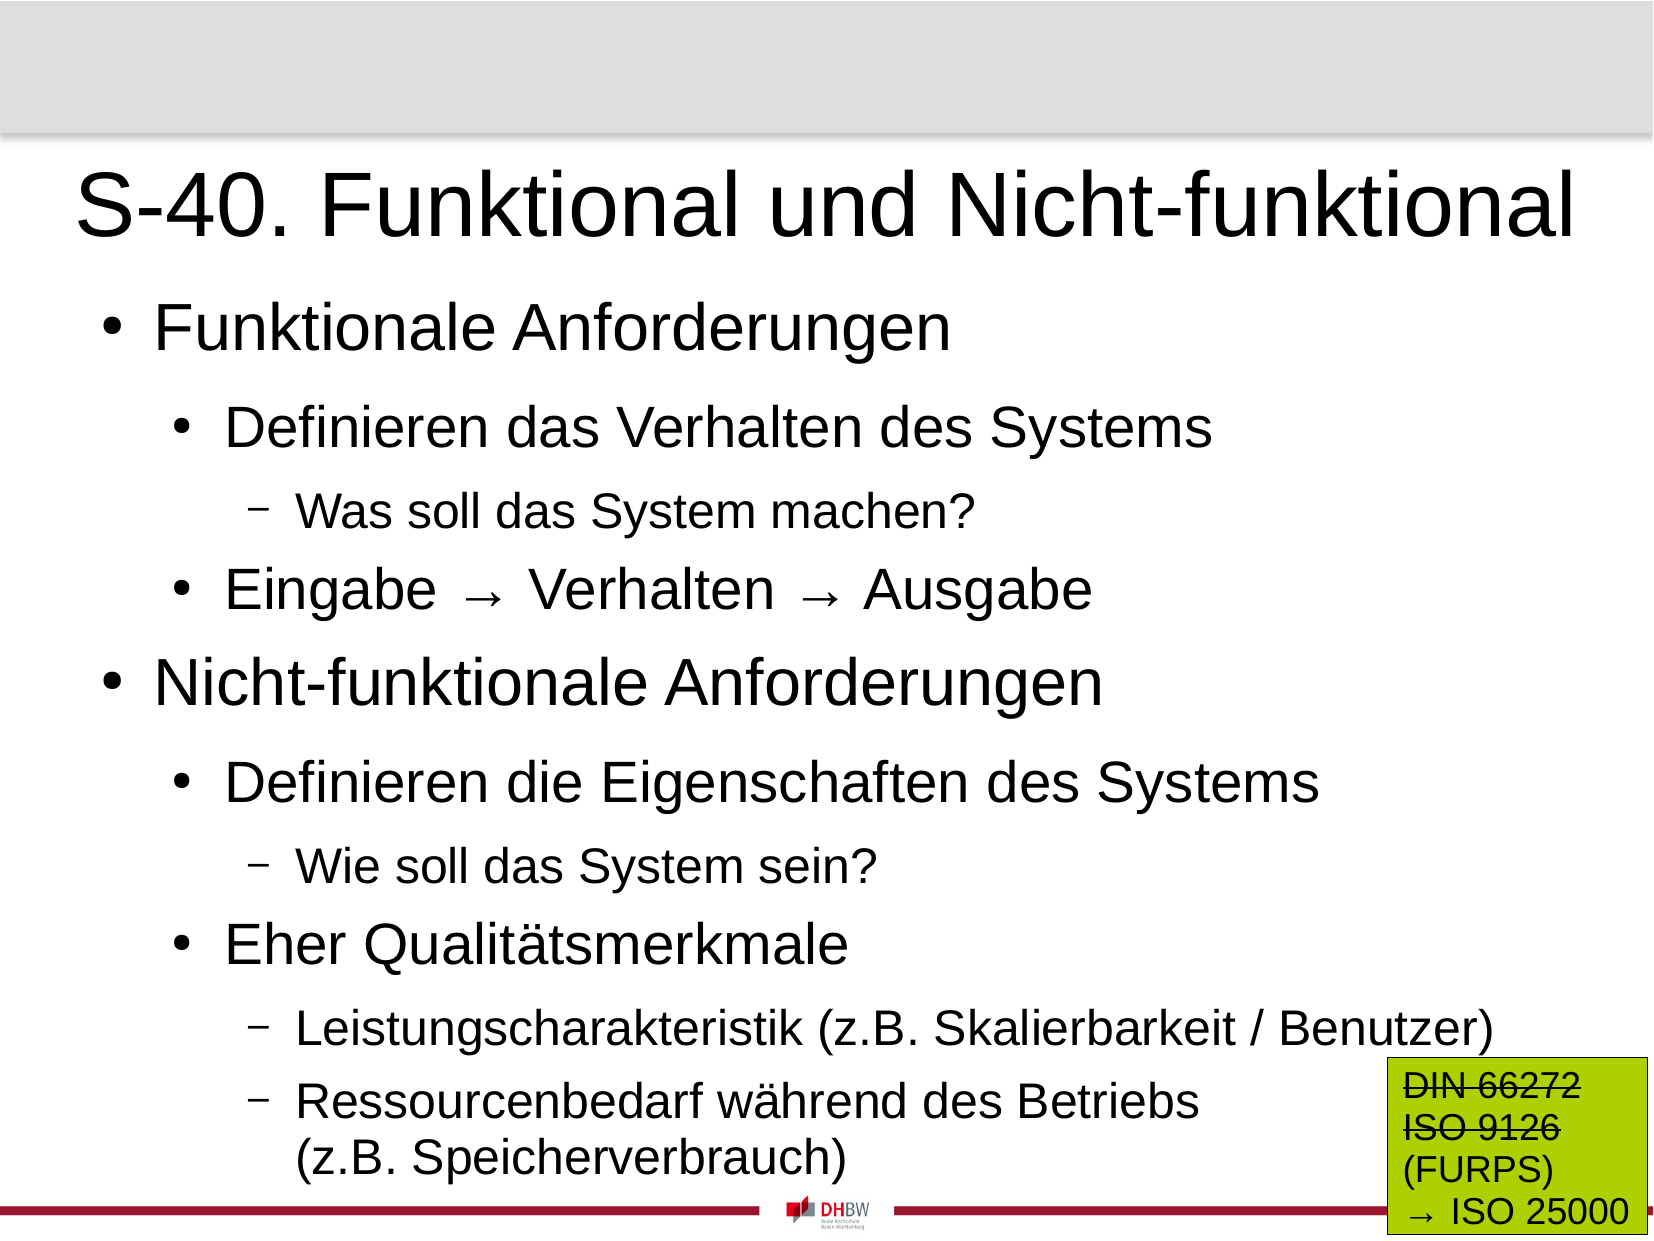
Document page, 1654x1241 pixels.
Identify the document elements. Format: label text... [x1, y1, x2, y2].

picture [0, 1, 1654, 147]
text_box DIN 66272 ISO 9126 (FURPS) → ISO 25000 [1387, 1057, 1648, 1235]
picture [0, 257, 1654, 1237]
list Funktionale Anforderungen Definieren das Verhalten des Systems Was soll das System machen? Eingabe → Verhalten → Ausgabe Nicht-funktionale Anforderungen Definieren die Eigenschaften des Systems Wie soll das System sein? Eher Qualitätsmerkmale Leistungscharakteristik (z.B. Skalierbarkeit / Benutzer) Ressourcenbedarf während des Betriebs (z.B. Speicherverbrauch) [82, 290, 1571, 1185]
title S-40. Funktional und Nicht-funktional [0, 147, 1654, 257]
